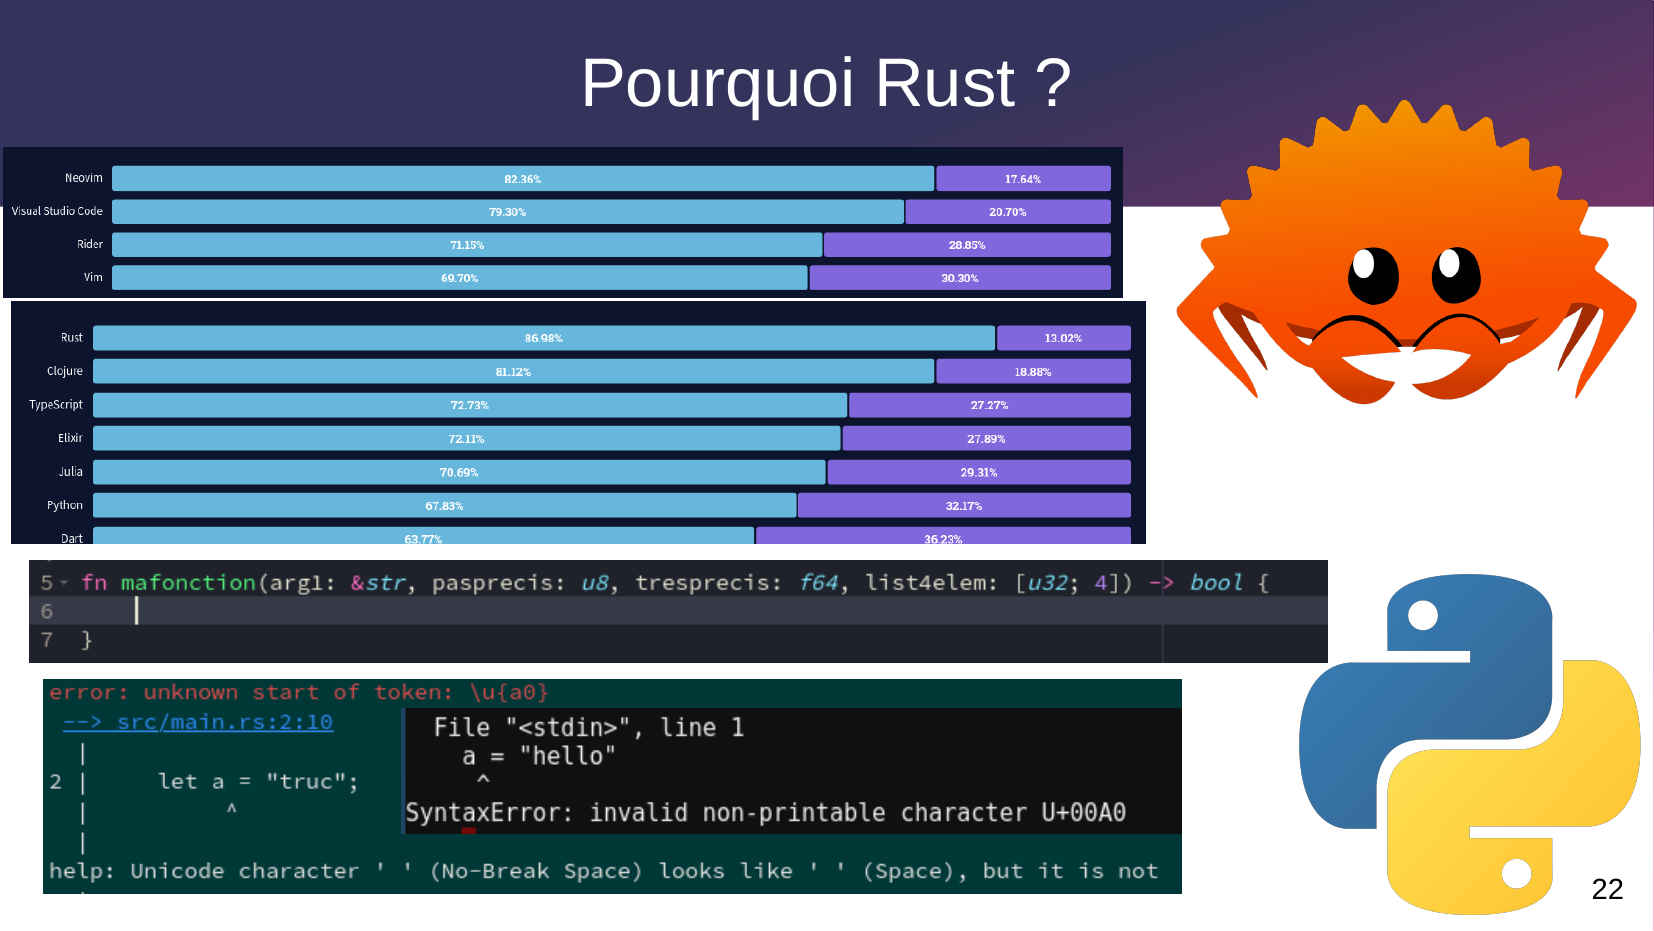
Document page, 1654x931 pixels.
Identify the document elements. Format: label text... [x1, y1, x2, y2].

picture [3, 147, 1123, 298]
picture [11, 301, 1146, 544]
picture [43, 679, 1182, 894]
picture [29, 560, 1641, 916]
picture [1159, 83, 1654, 414]
title Pourquoi Rust ? [88, 44, 1565, 207]
